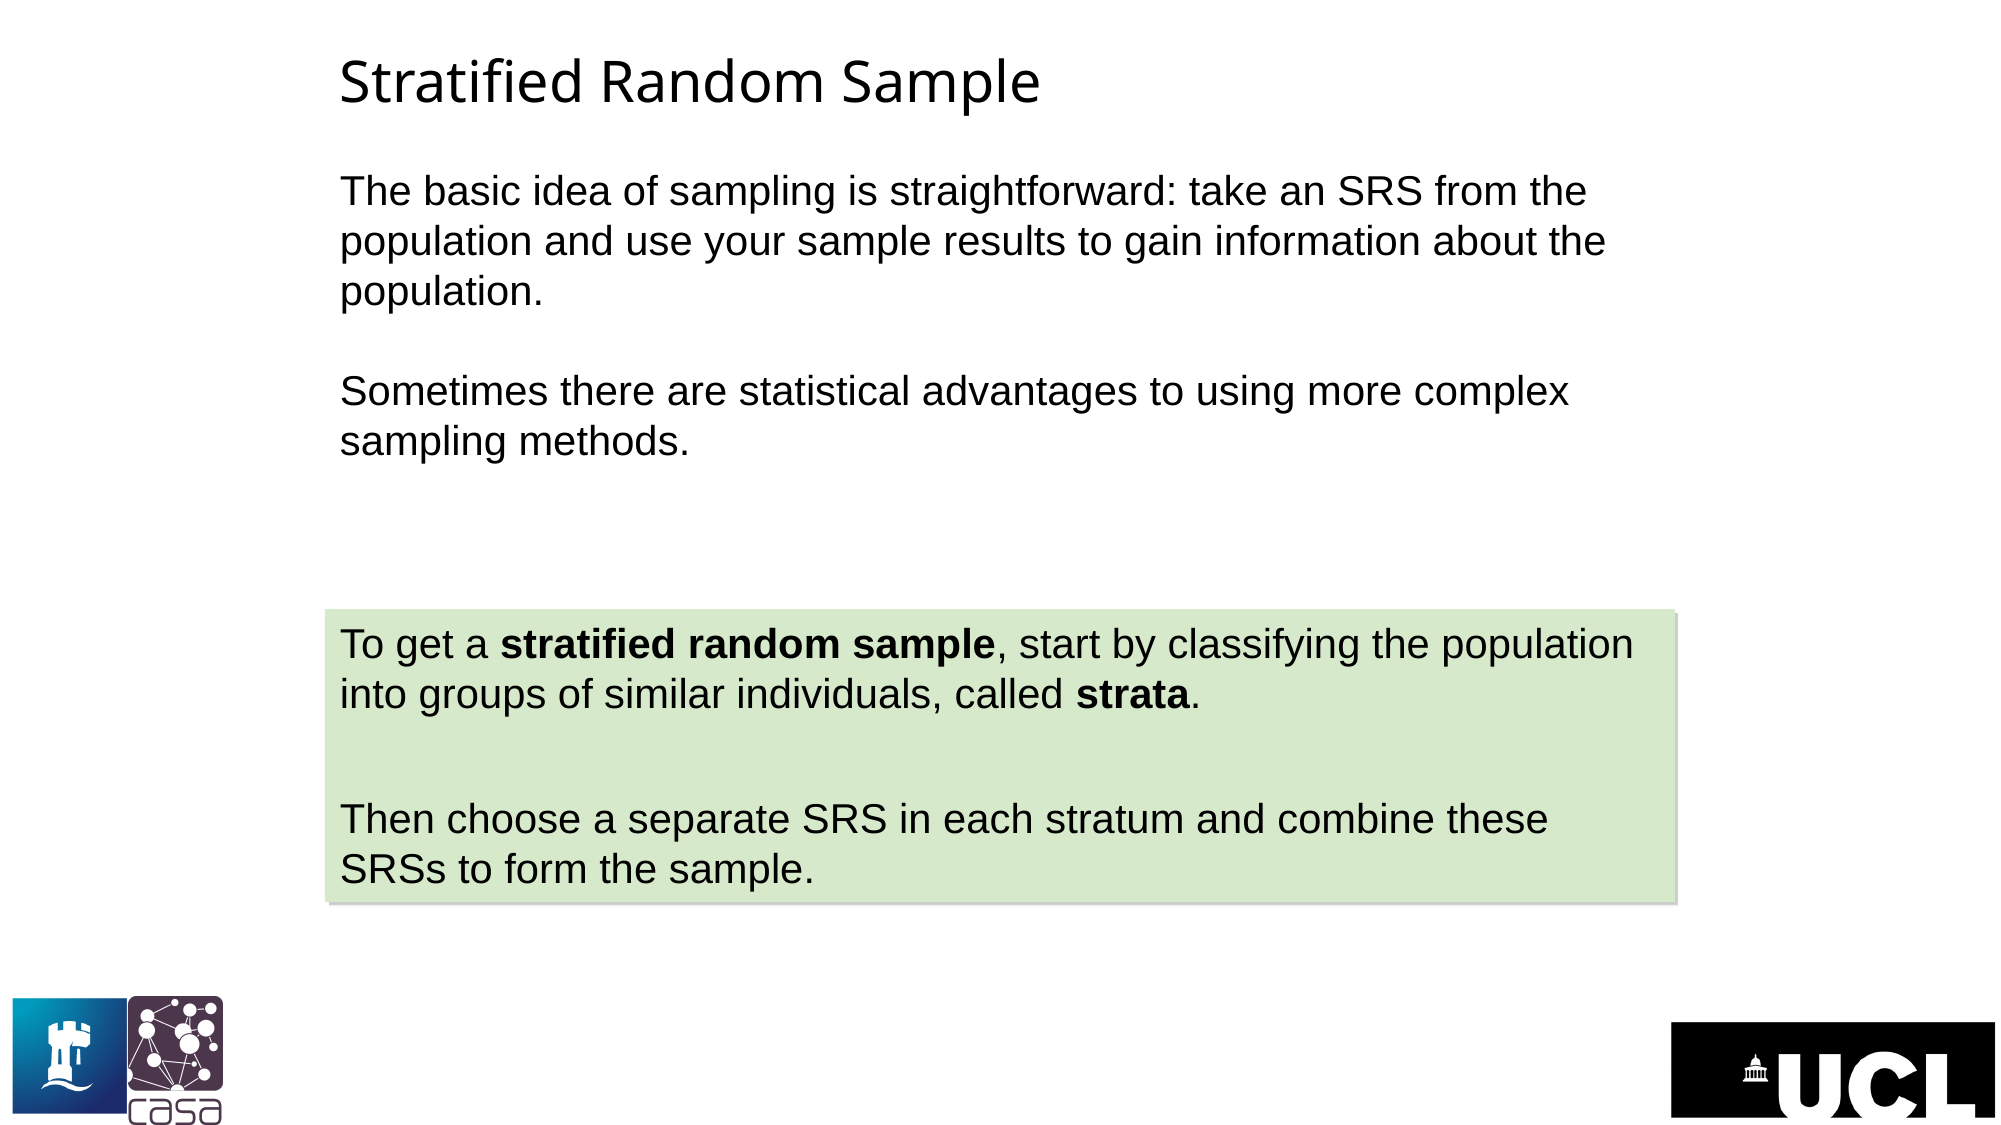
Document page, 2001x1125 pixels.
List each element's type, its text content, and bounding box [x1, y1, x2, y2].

title Stratified Random Sample [324, 45, 1675, 123]
text_box To get a stratified random sample, start by classifying the population into groups of similar individuals, called strata. Then choose a separate SRS in each stratum and combine these SRSs to form the sample. [324, 609, 1675, 902]
text_box The basic idea of sampling is straightforward: take an SRS from the population and use your sample results to gain information about the population. Sometimes there are statistical advantages to using more complex sampling methods. [325, 156, 1675, 471]
